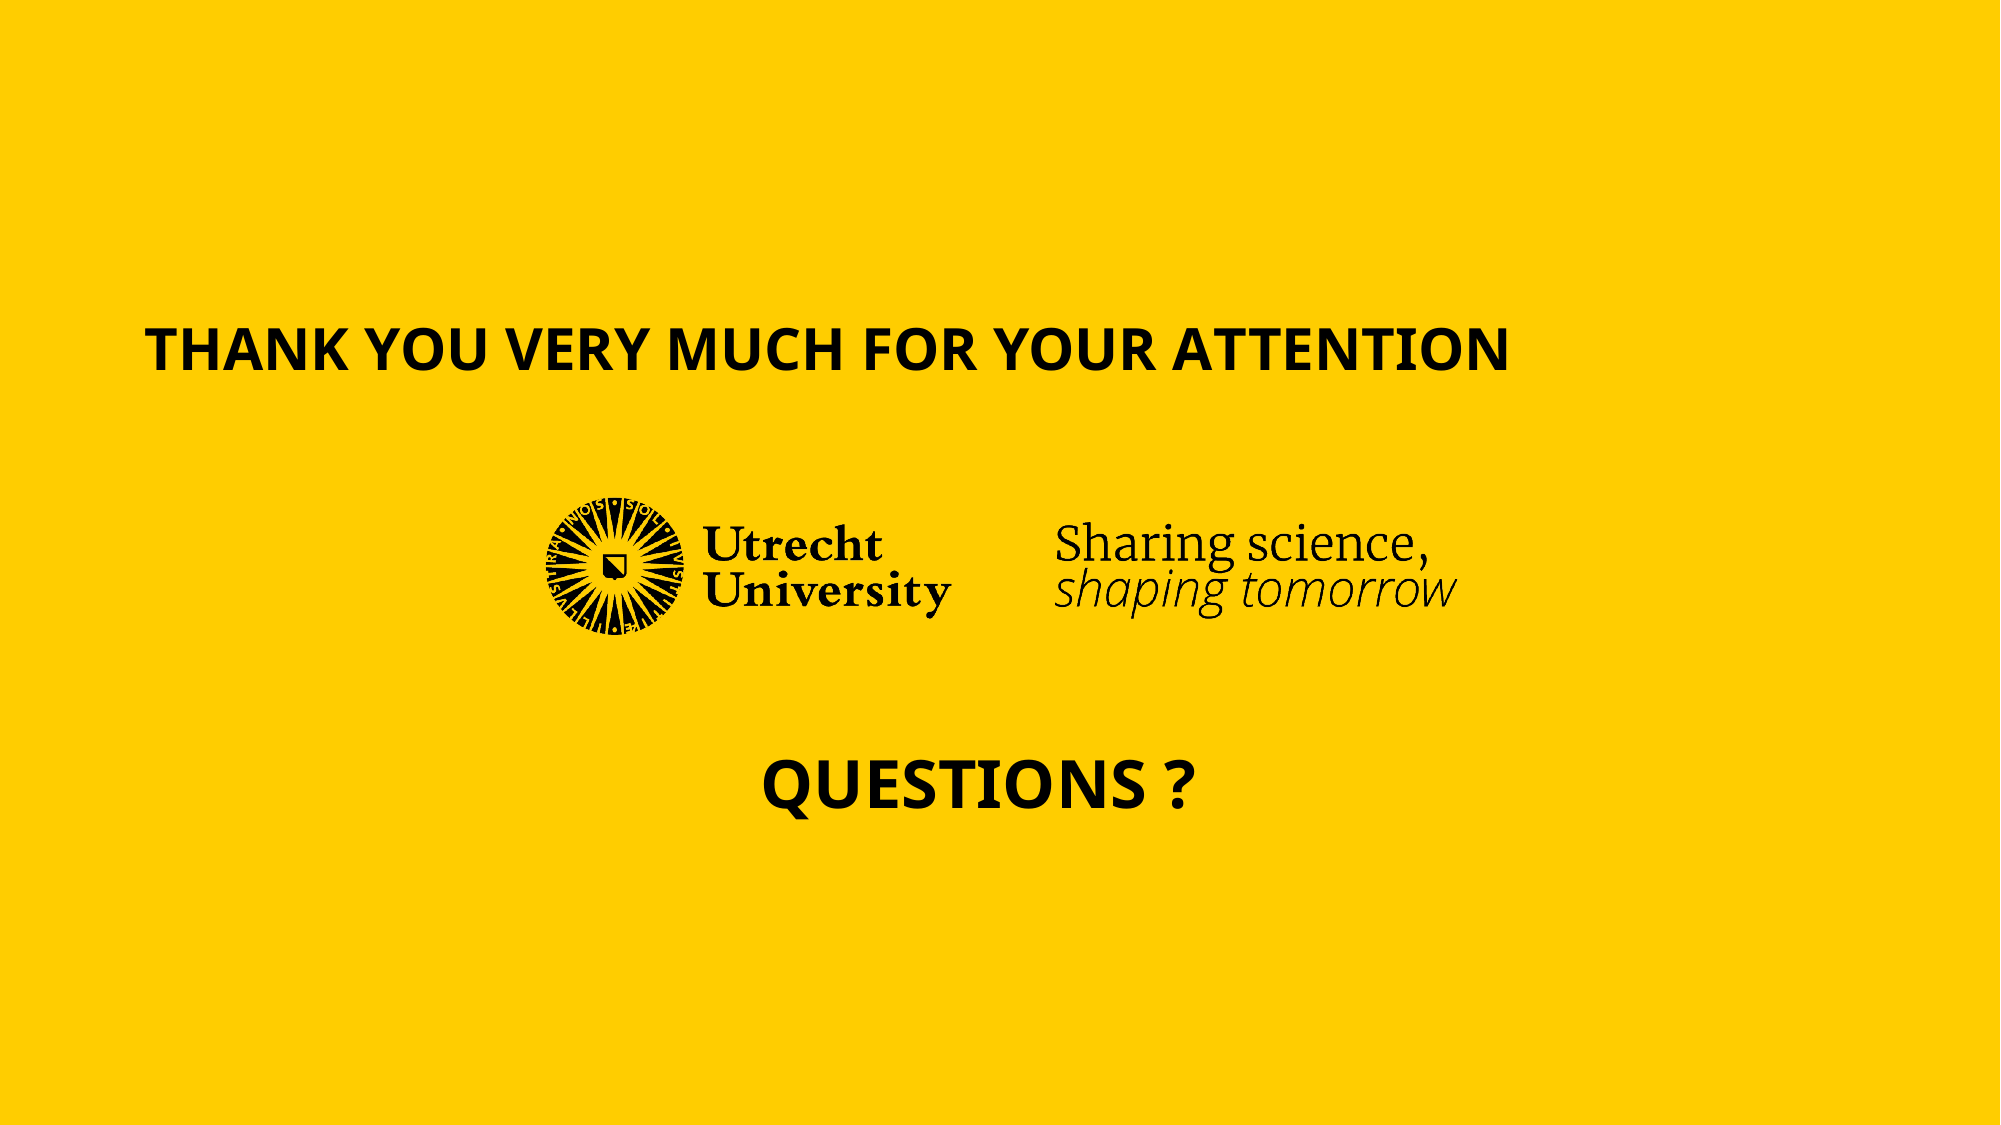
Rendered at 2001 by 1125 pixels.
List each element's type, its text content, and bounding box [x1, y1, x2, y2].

text_box QUESTIONS ? [745, 734, 1285, 831]
text_box THANK YOU VERY MUCH FOR YOUR ATTENTION [130, 304, 1900, 391]
